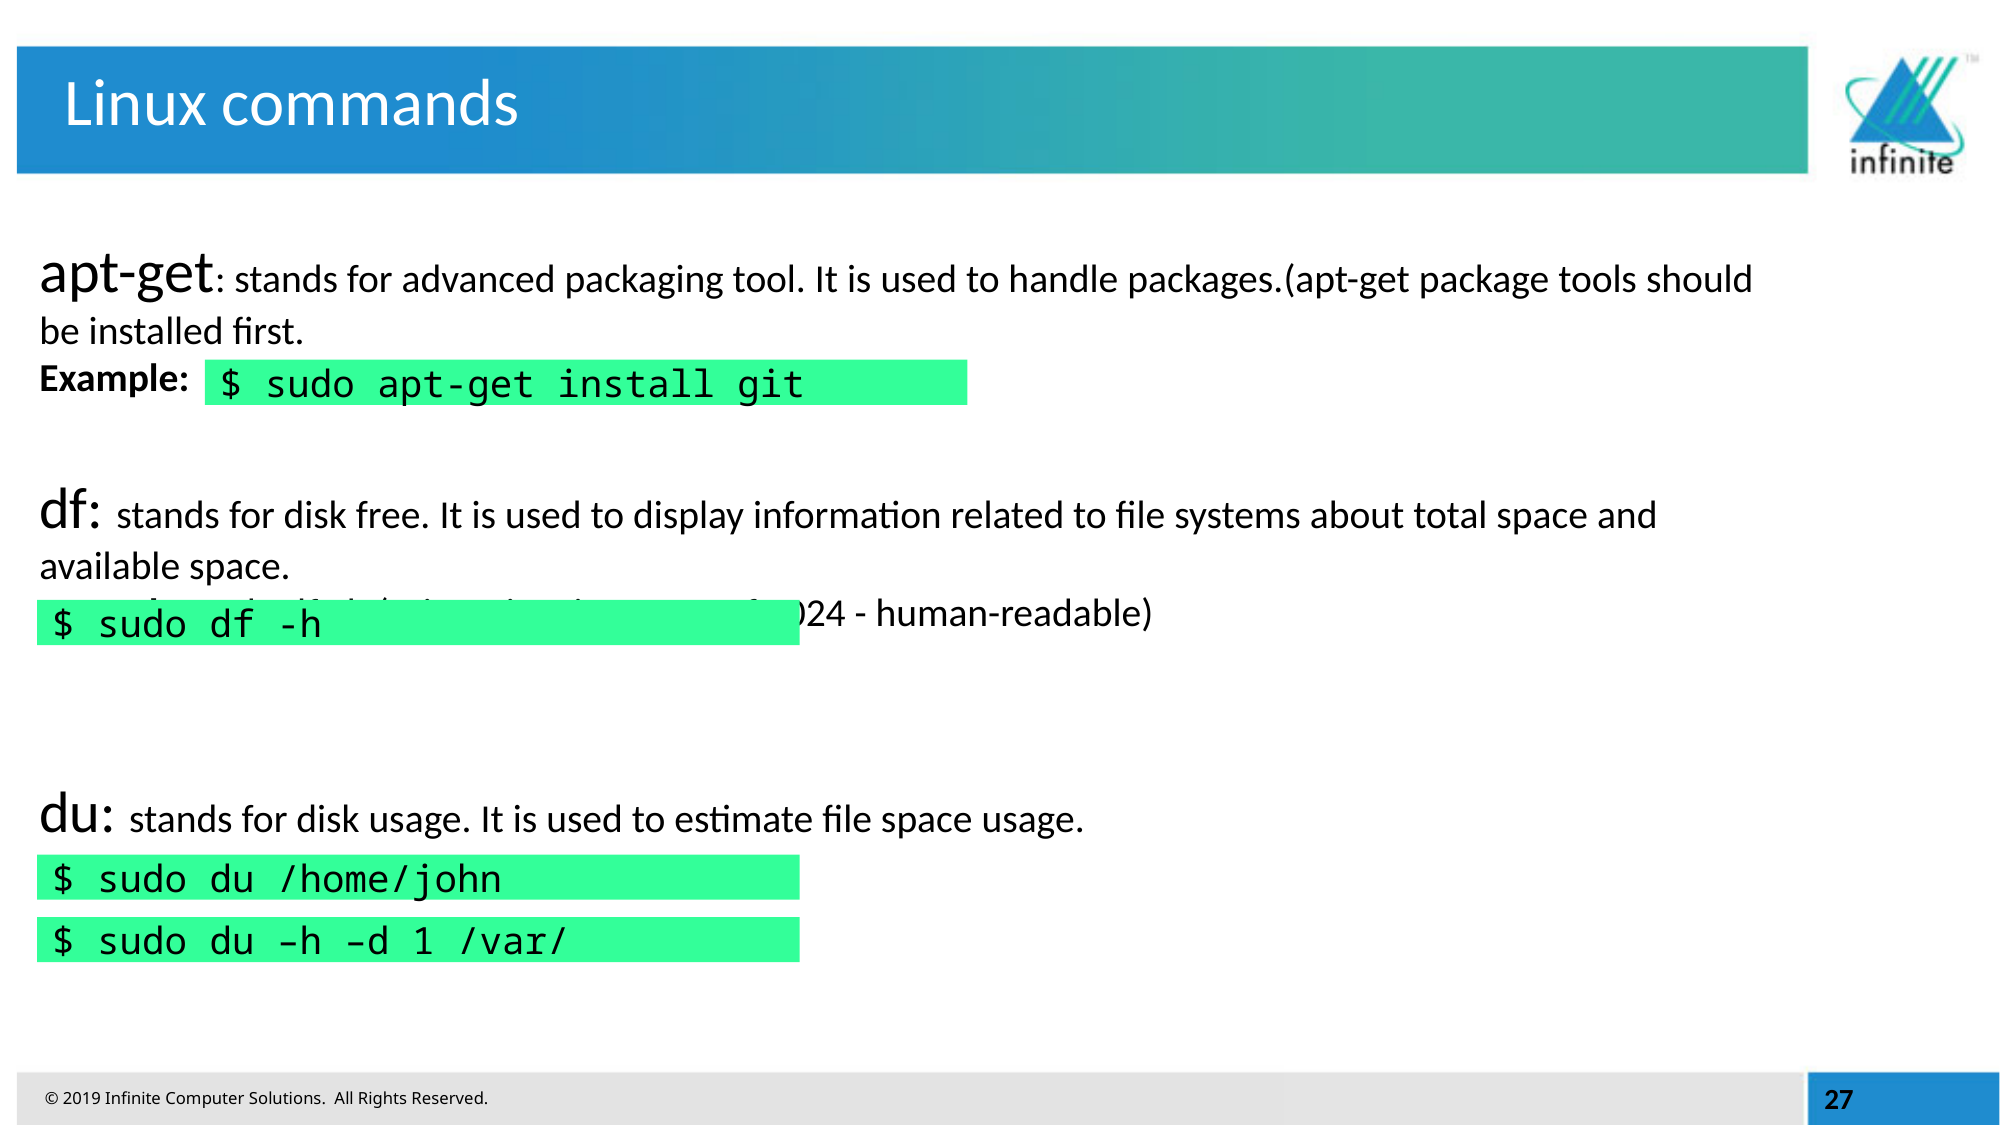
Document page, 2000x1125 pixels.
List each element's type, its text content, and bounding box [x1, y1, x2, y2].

title Linux commands [49, 51, 1913, 182]
text_box $ sudo du /home/john [37, 854, 800, 900]
text_box apt-get: stands for advanced packaging tool. It is used to handle packages.(apt-get package tools should be installed first. Example: df: stands for disk free. It is used to display information related to file systems about total space and available space. Example: sudo df –h (prints sizes in power of 1024 - human-readable) du: stands for disk usage. It is used to estimate file space usage. Example: [24, 224, 1813, 1125]
text_box $ sudo df -h [37, 599, 800, 646]
text_box $ sudo du –h –d 1 /var/ [37, 917, 800, 963]
text_box $ sudo apt-get install git [204, 359, 968, 405]
slide_number <number> [1813, 1073, 2000, 1125]
picture [16, 0, 2000, 1125]
